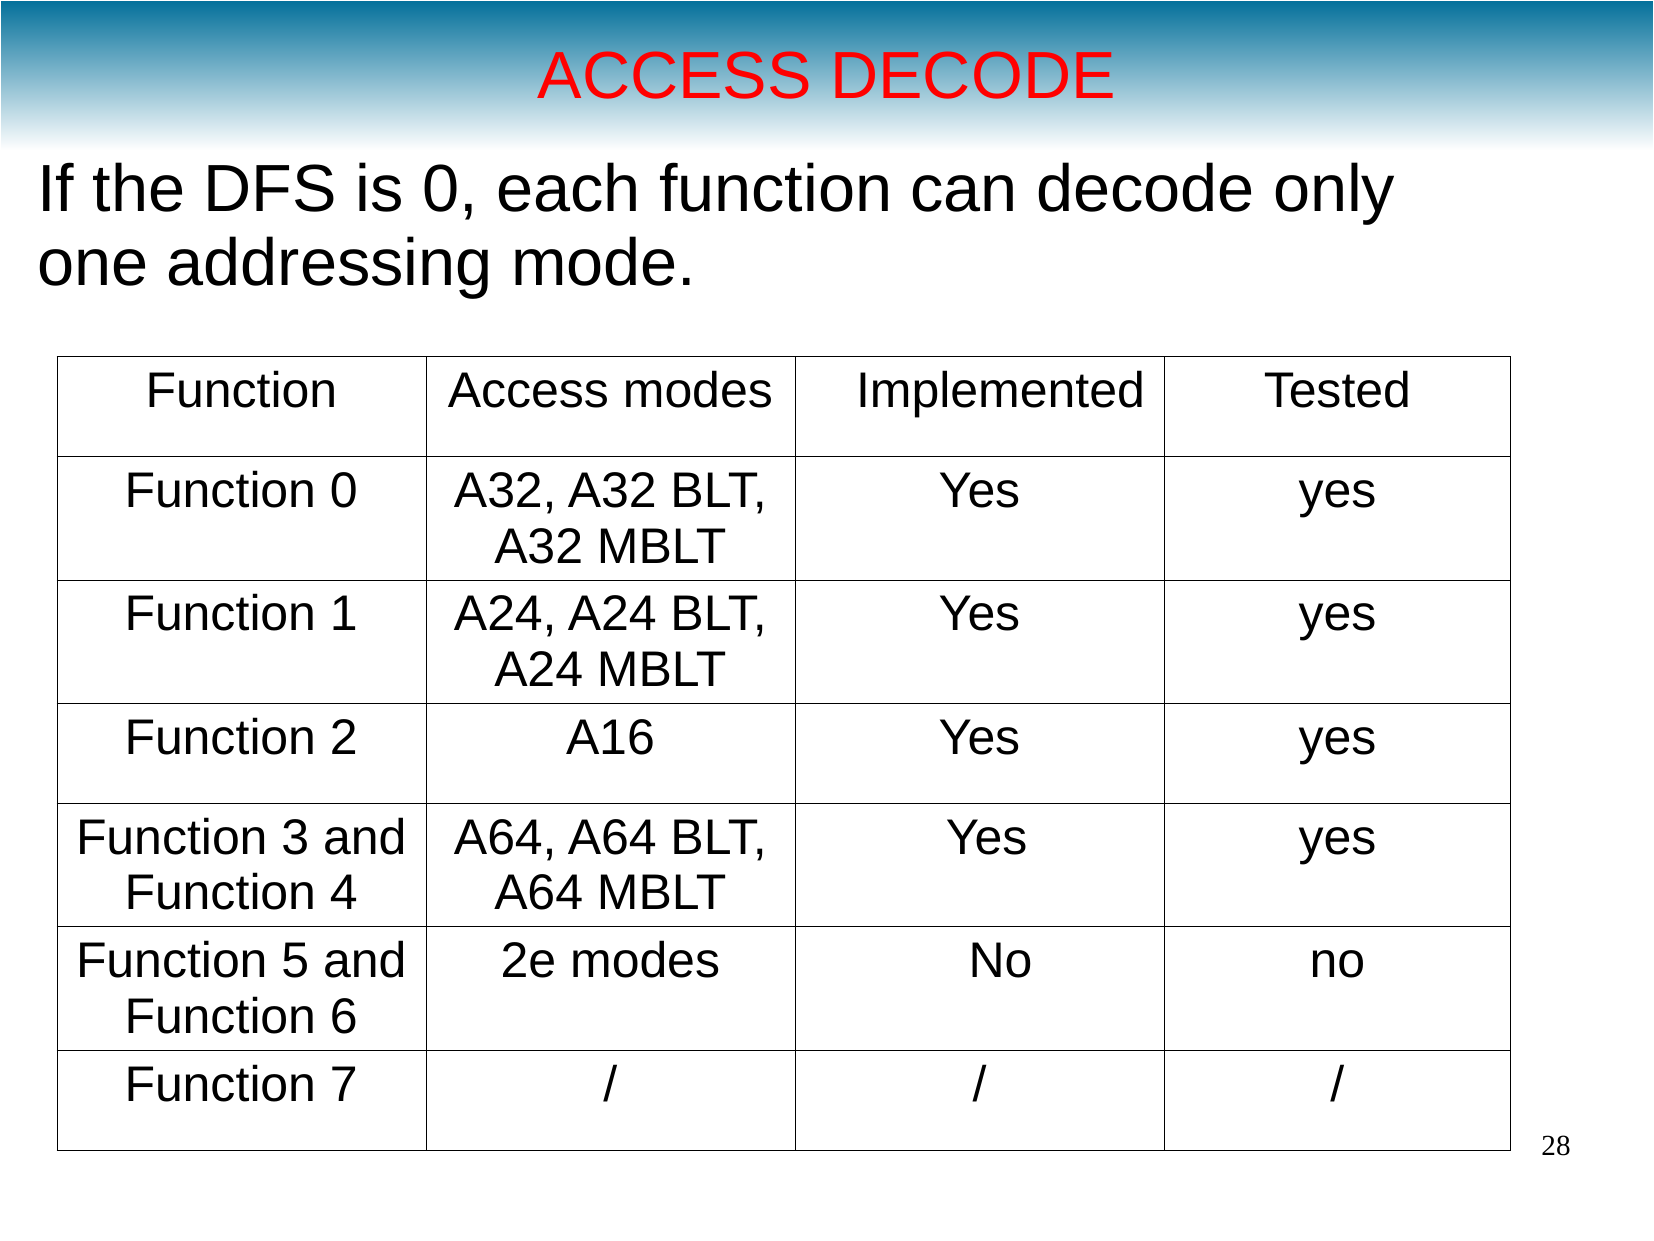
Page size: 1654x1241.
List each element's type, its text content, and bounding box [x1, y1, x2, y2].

table_cell / [427, 1051, 795, 1150]
table_cell No [796, 927, 1164, 1050]
table_cell yes [1165, 804, 1510, 926]
table_cell Yes [796, 804, 1164, 926]
table_cell Function 1 [58, 581, 426, 703]
table_cell / [1165, 1051, 1510, 1150]
table_header Function [58, 357, 426, 456]
table_cell 2e modes [427, 927, 795, 1050]
table_header Tested [1165, 357, 1510, 456]
table_cell Function 7 [58, 1051, 426, 1150]
table_cell no [1165, 927, 1510, 1050]
table_cell yes [1165, 704, 1510, 803]
table_cell Function 0 [58, 457, 426, 580]
table_cell Yes [796, 704, 1164, 803]
table_header Implemented [796, 357, 1164, 456]
table_cell Yes [796, 457, 1164, 580]
table_cell Function 5 and Function 6 [58, 927, 426, 1050]
table_cell / [796, 1051, 1164, 1150]
table_cell A16 [427, 704, 795, 803]
table_cell Function 2 [58, 704, 426, 803]
table_cell Function 3 and Function 4 [58, 804, 426, 926]
table_cell yes [1165, 581, 1510, 703]
table_cell A24, A24 BLT, A24 MBLT [427, 581, 795, 703]
text_box ACCESS DECODE [0, 0, 1654, 151]
table_cell A32, A32 BLT, A32 MBLT [427, 457, 795, 580]
table_header Access modes [427, 357, 795, 456]
table_cell A64, A64 BLT, A64 MBLT [427, 804, 795, 926]
table_cell yes [1165, 457, 1510, 580]
subtitle If the DFS is 0, each function can decode only one addressing mode. [37, 150, 1526, 301]
table_cell Yes [796, 581, 1164, 703]
